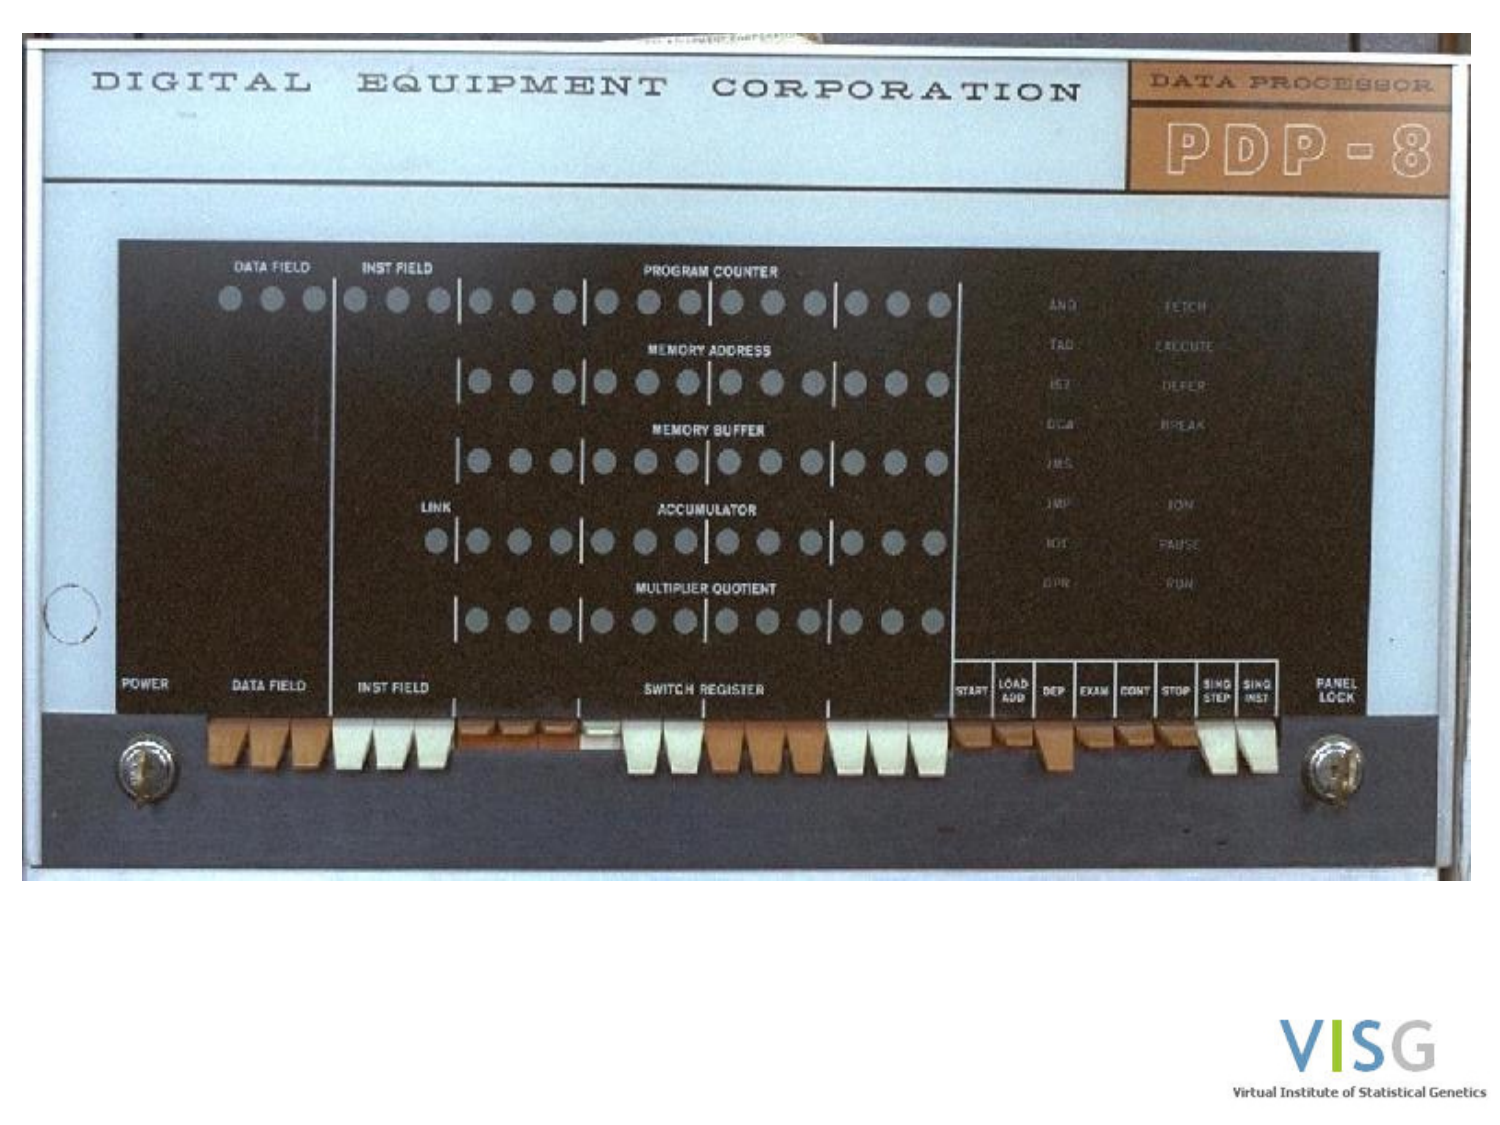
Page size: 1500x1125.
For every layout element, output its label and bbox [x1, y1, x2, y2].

picture [22, 33, 1471, 881]
picture [1226, 995, 1494, 1121]
